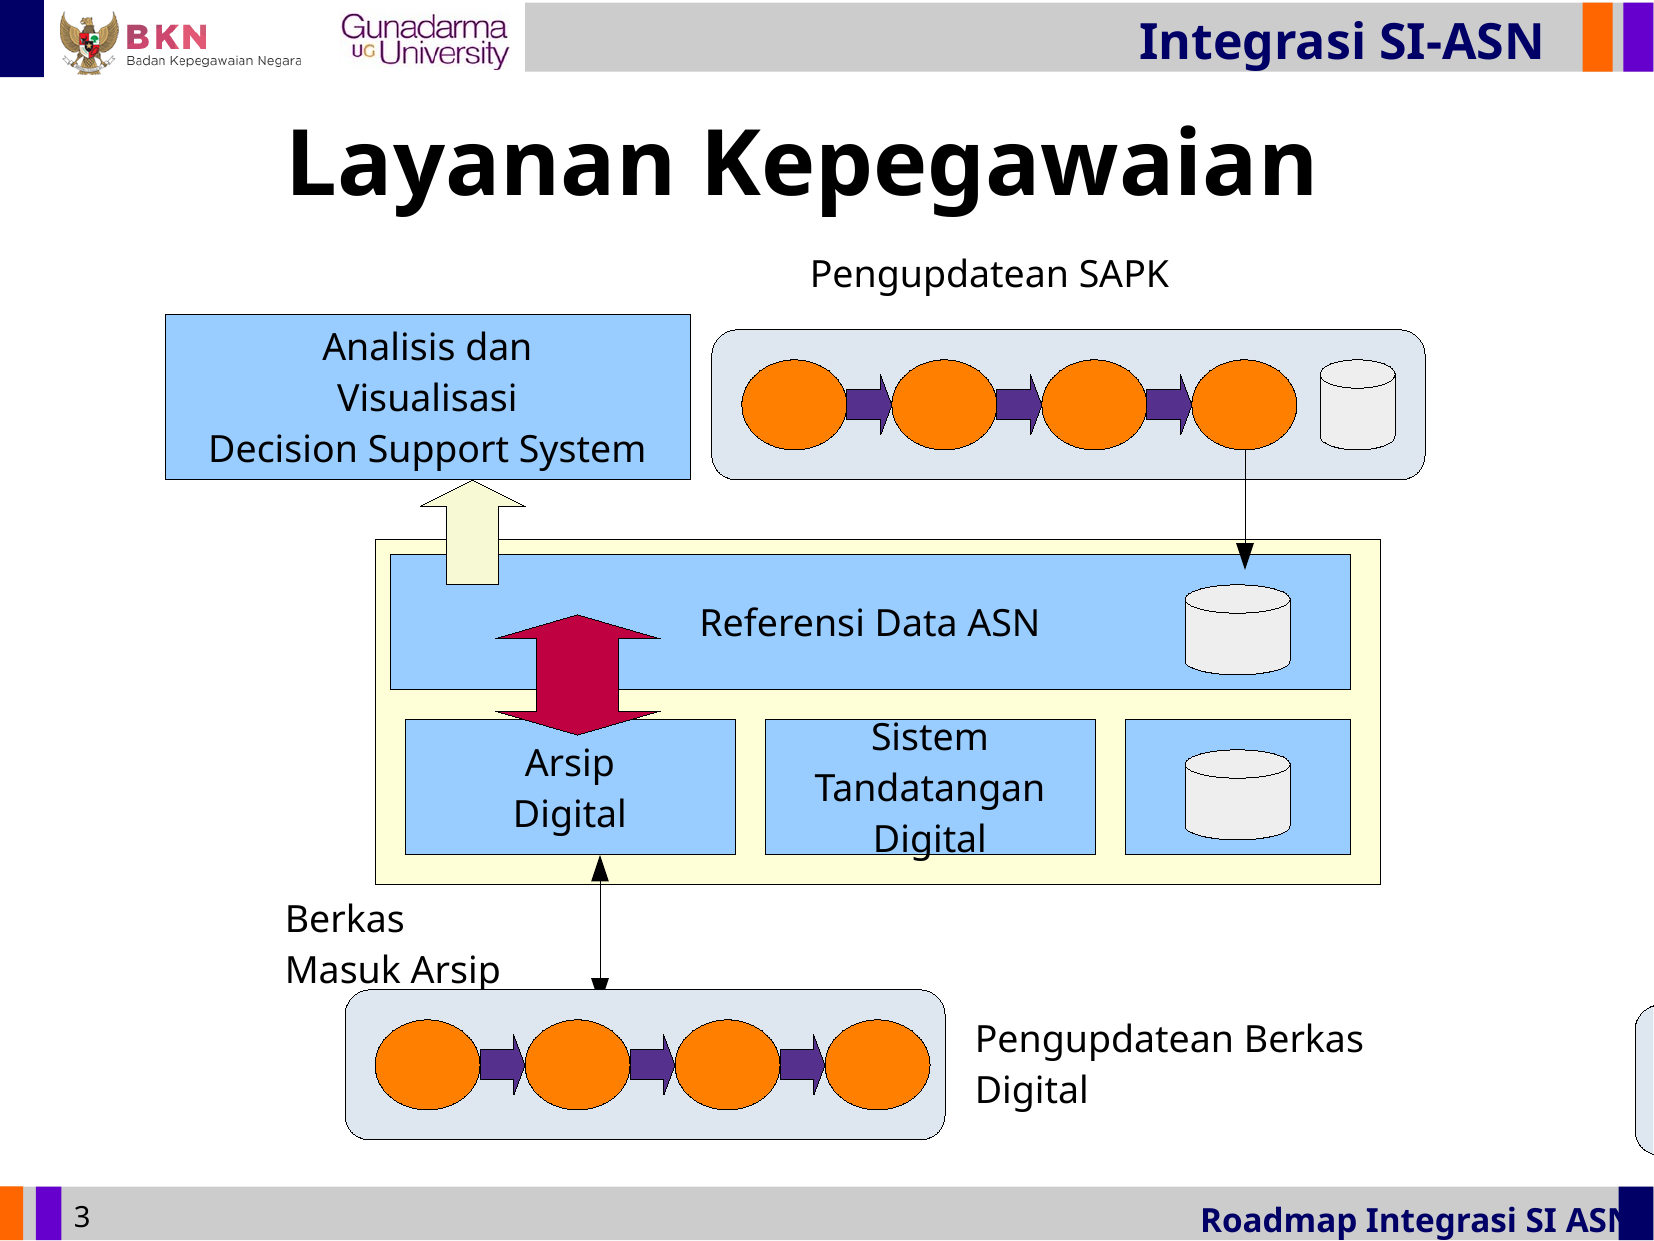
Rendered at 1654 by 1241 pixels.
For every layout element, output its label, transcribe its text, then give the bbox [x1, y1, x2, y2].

text_box Analisis dan Visualisasi Decision Support System [165, 314, 691, 480]
text_box [345, 989, 946, 1140]
title Layanan Kepegawaian [165, 105, 1441, 216]
text_box Berkas Masuk Arsip [270, 885, 505, 990]
text_box [375, 479, 1381, 885]
text_box [1635, 1005, 1654, 1155]
text_box Referensi Data ASN [390, 554, 1351, 690]
picture [60, 11, 301, 75]
text_box Pengupdatean SAPK [795, 240, 1231, 300]
text_box Pengupdatean Berkas Digital [960, 1004, 1396, 1110]
text_box [711, 329, 1426, 480]
text_box Sistem Tandatangan Digital [765, 719, 1096, 855]
text_box Arsip Digital [405, 719, 736, 855]
picture [340, 0, 510, 70]
text_box [1185, 584, 1291, 675]
